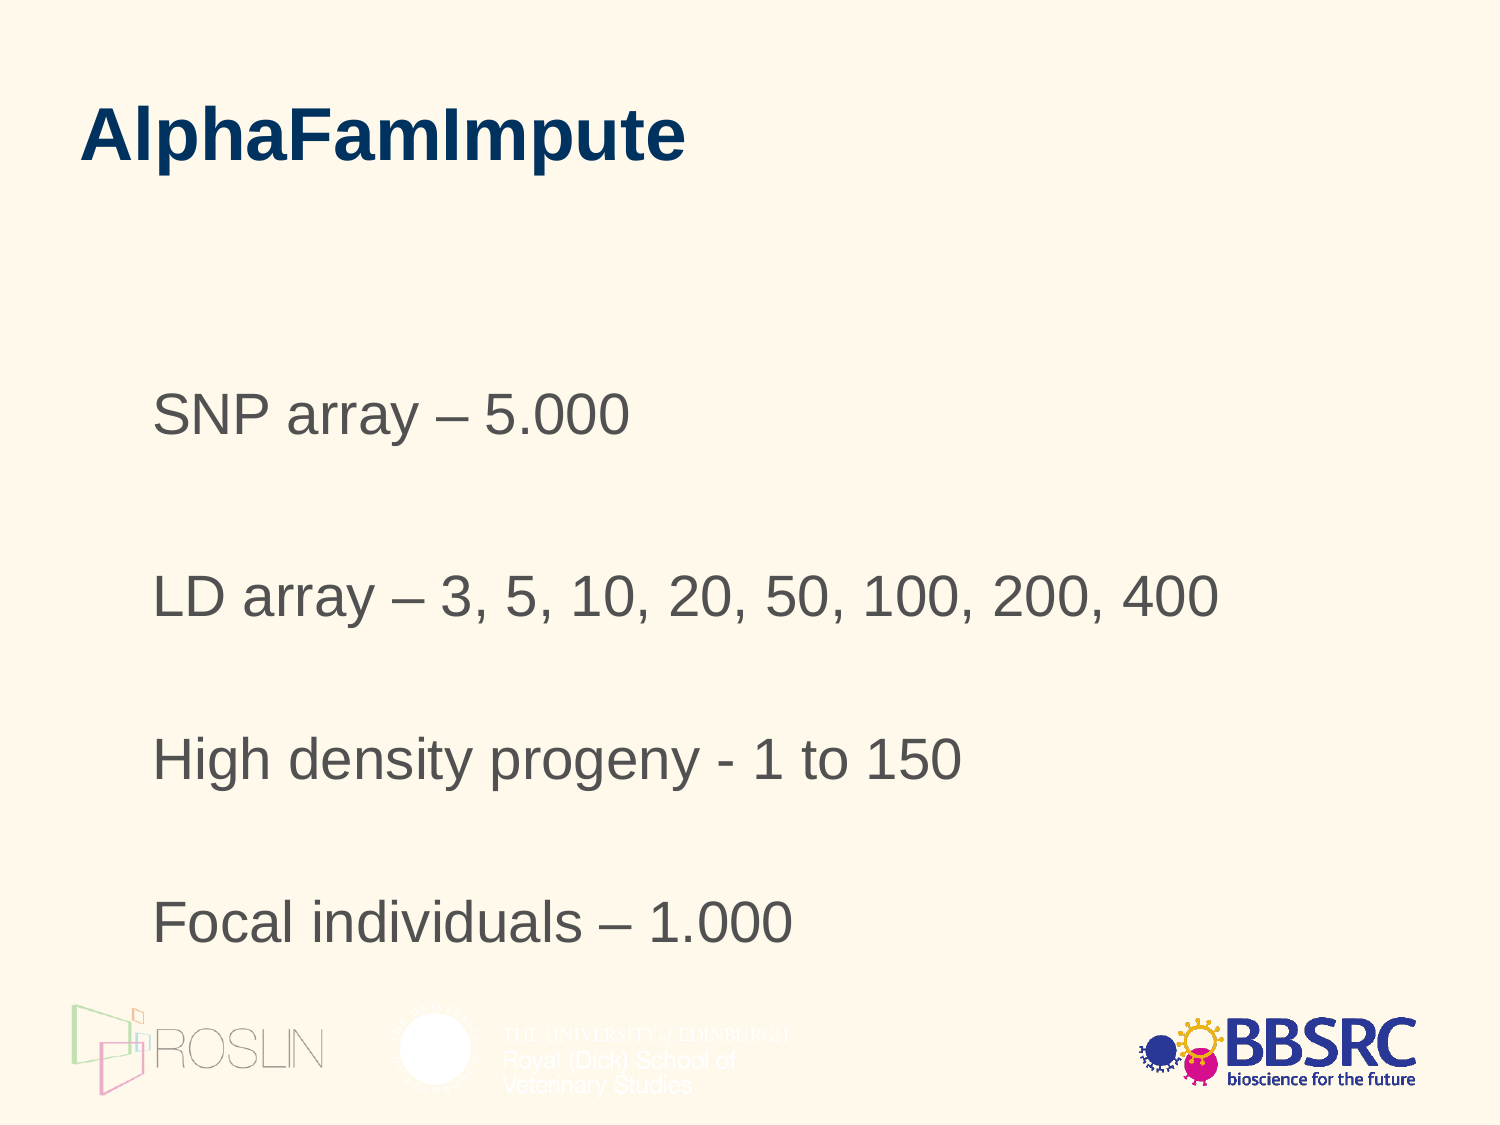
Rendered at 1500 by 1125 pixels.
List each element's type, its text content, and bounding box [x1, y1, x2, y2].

picture [1137, 1014, 1416, 1092]
list SNP array – 5.000 LD array – 3, 5, 10, 20, 50, 100, 200, 400 High density progeny - 1 to 150 Focal individuals – 1.000 [62, 287, 1425, 975]
picture [64, 975, 336, 1118]
title AlphaFamImpute [64, 78, 1425, 185]
